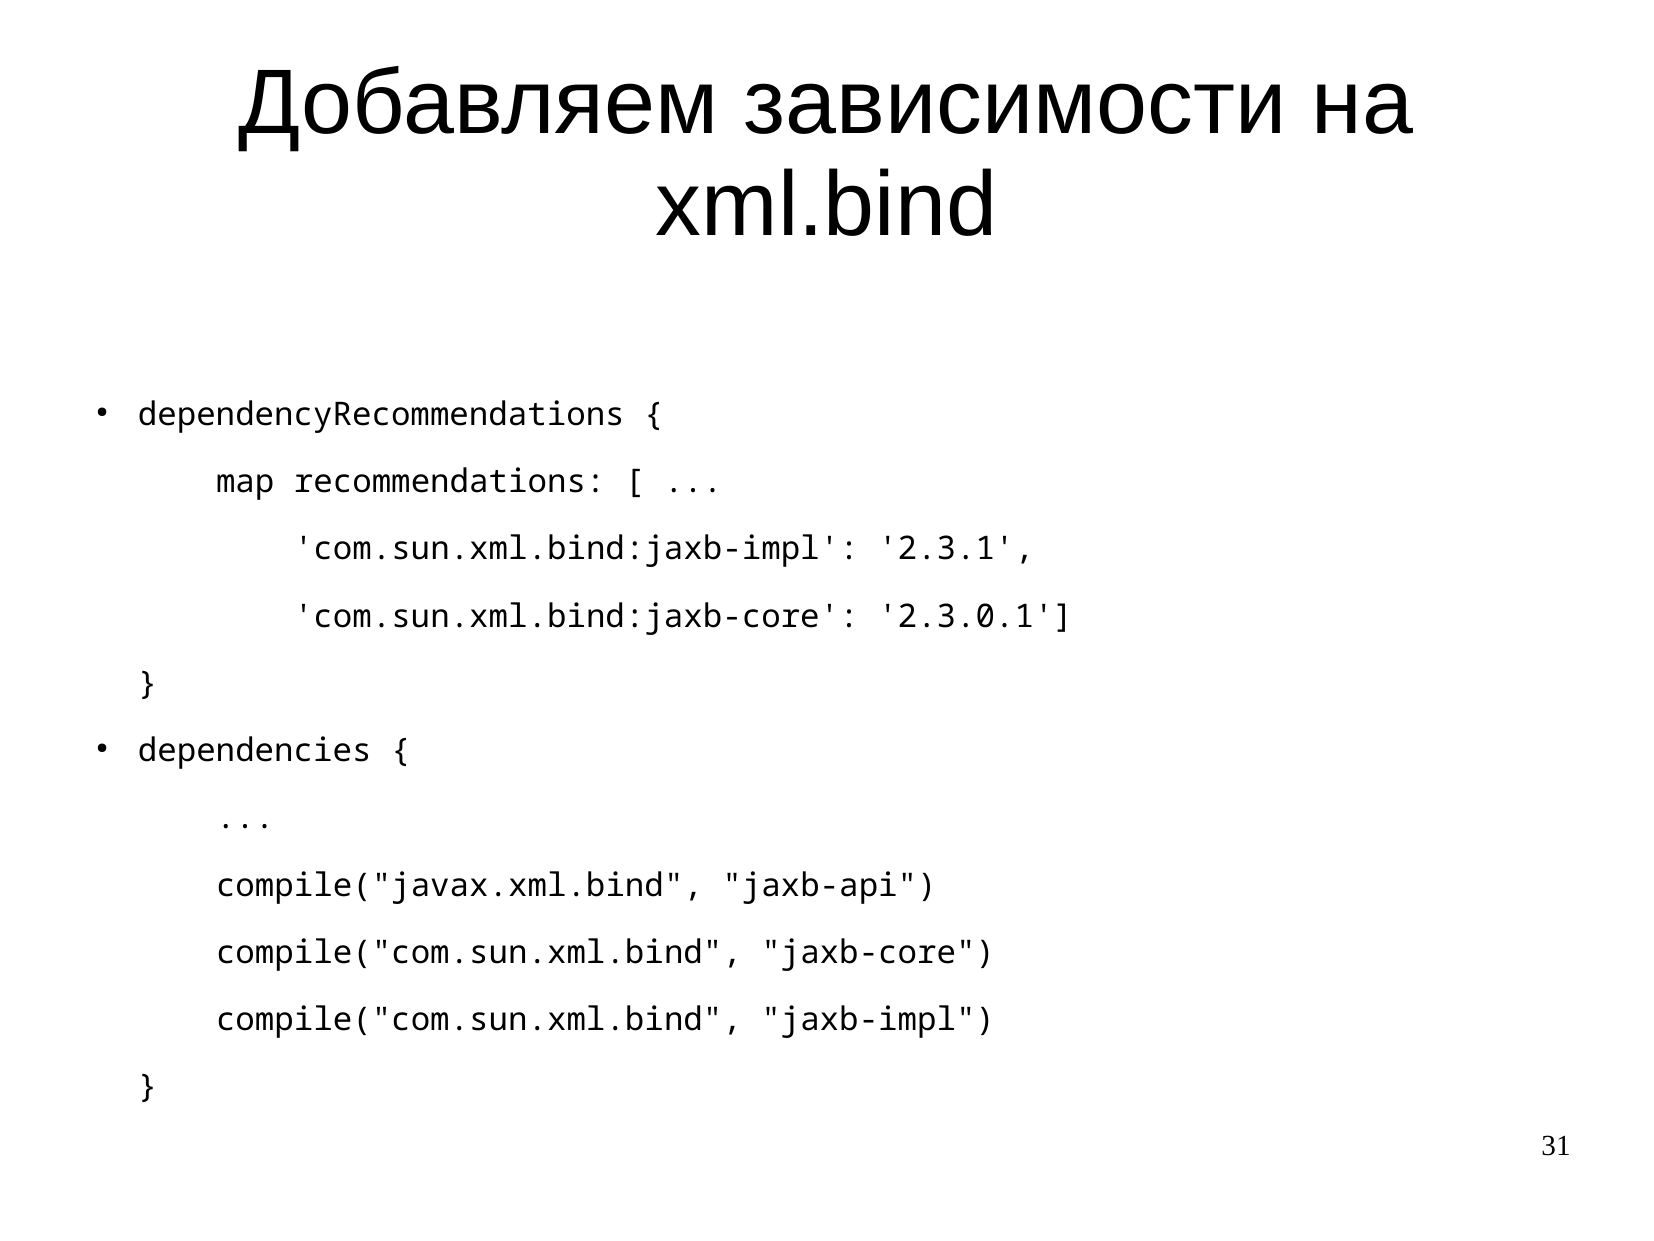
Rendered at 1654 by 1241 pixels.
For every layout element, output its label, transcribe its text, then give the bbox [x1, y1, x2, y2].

title Добавляем зависимости на xml.bind [82, 49, 1571, 257]
list dependencyRecommendations { map recommendations: [ ... 'com.sun.xml.bind:jaxb-impl': '2.3.1', 'com.sun.xml.bind:jaxb-core': '2.3.0.1'] } dependencies { ... compile("javax.xml.bind", "jaxb-api") compile("com.sun.xml.bind", "jaxb-core") compile("com.sun.xml.bind", "jaxb-impl") } [82, 390, 1571, 1110]
